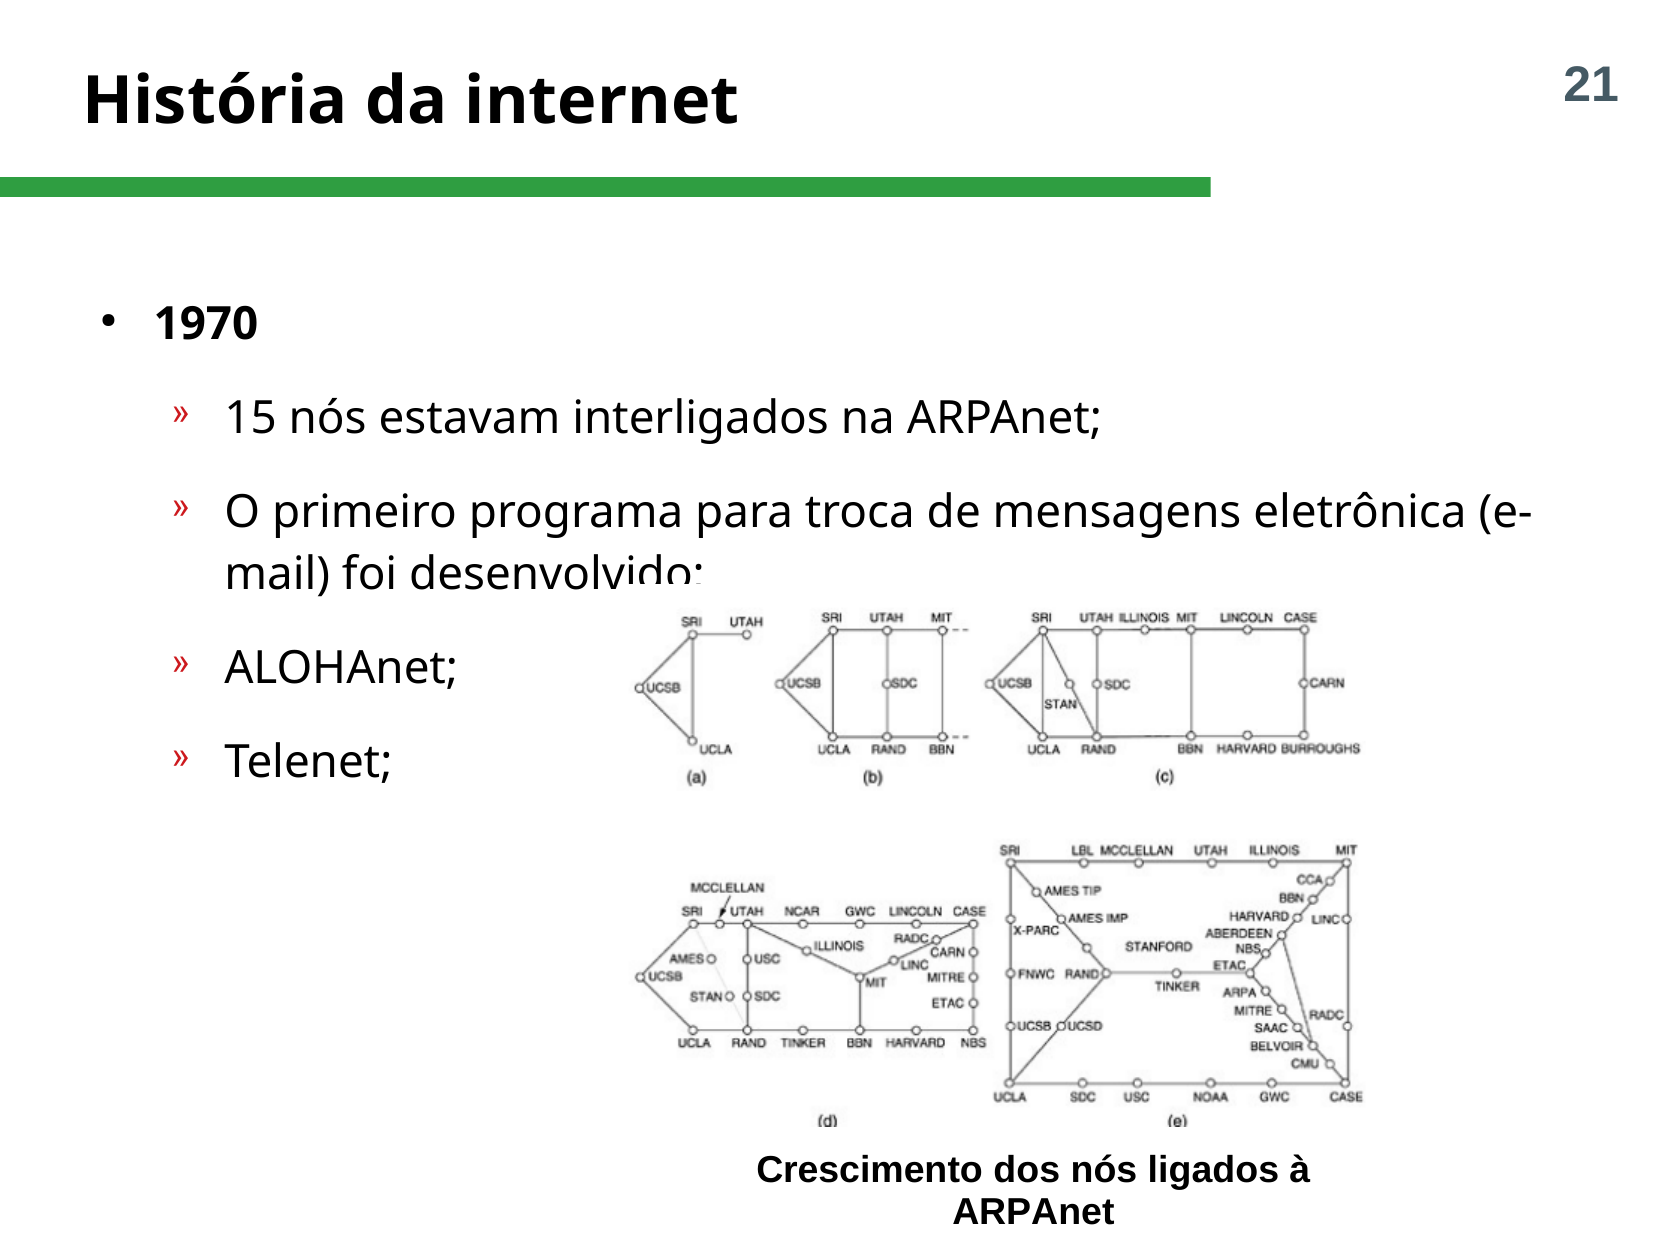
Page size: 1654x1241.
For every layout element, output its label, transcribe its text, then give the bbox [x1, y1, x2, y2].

list 1970 15 nós estavam interligados na ARPAnet; O primeiro programa para troca de mensagens eletrônica (e-mail) foi desenvolvido; ALOHAnet; Telenet; [82, 290, 1571, 1216]
picture [620, 584, 1388, 1127]
text_box Crescimento dos nós ligados à ARPAnet [679, 1141, 1388, 1241]
title História da internet [82, 0, 1152, 202]
